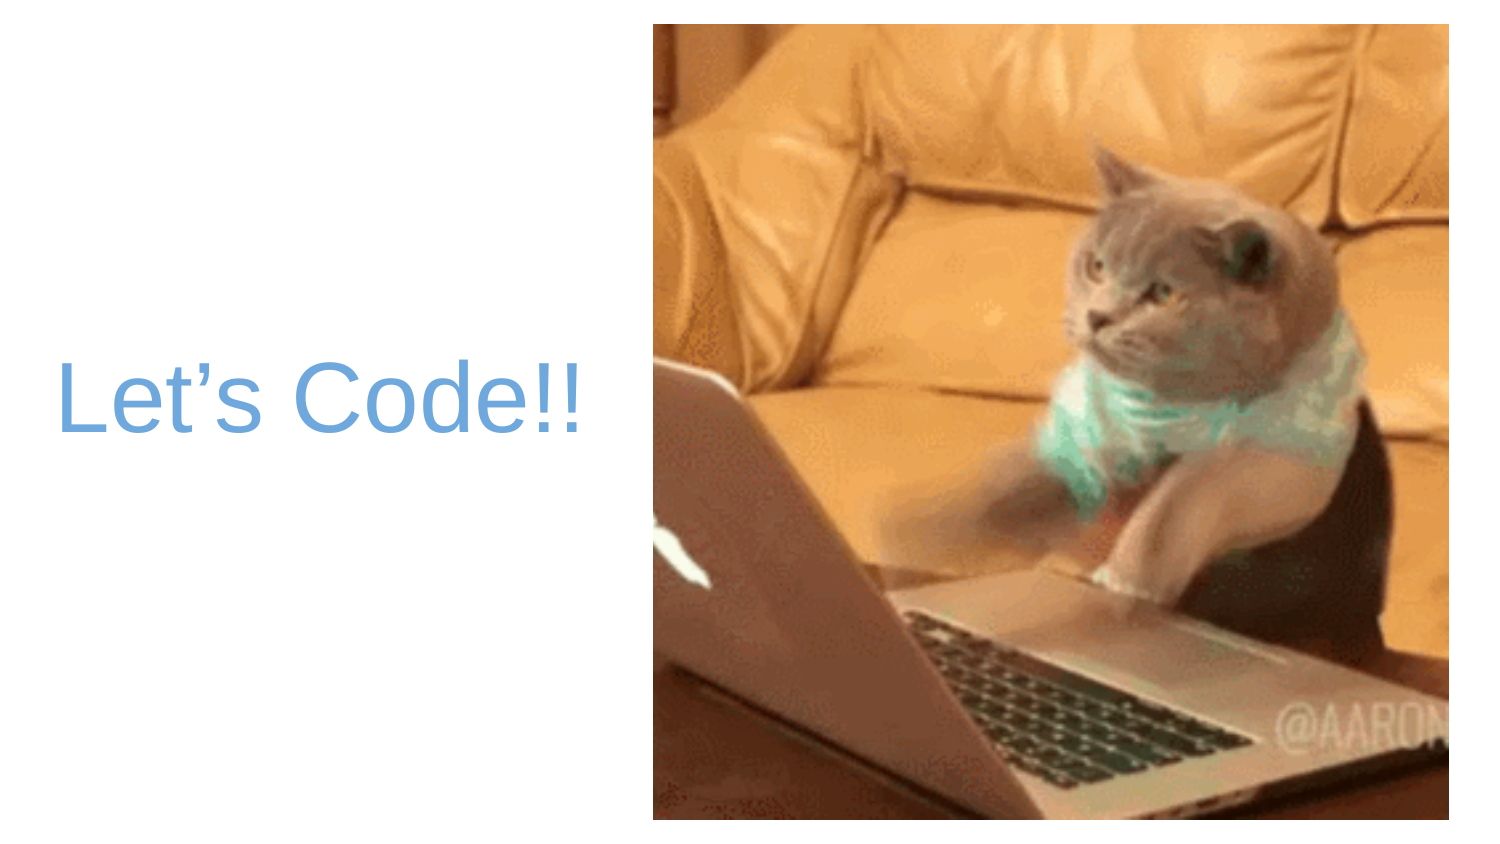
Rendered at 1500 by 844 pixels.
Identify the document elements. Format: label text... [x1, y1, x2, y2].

picture [653, 24, 1449, 820]
title Let’s Code!! [40, 317, 629, 412]
